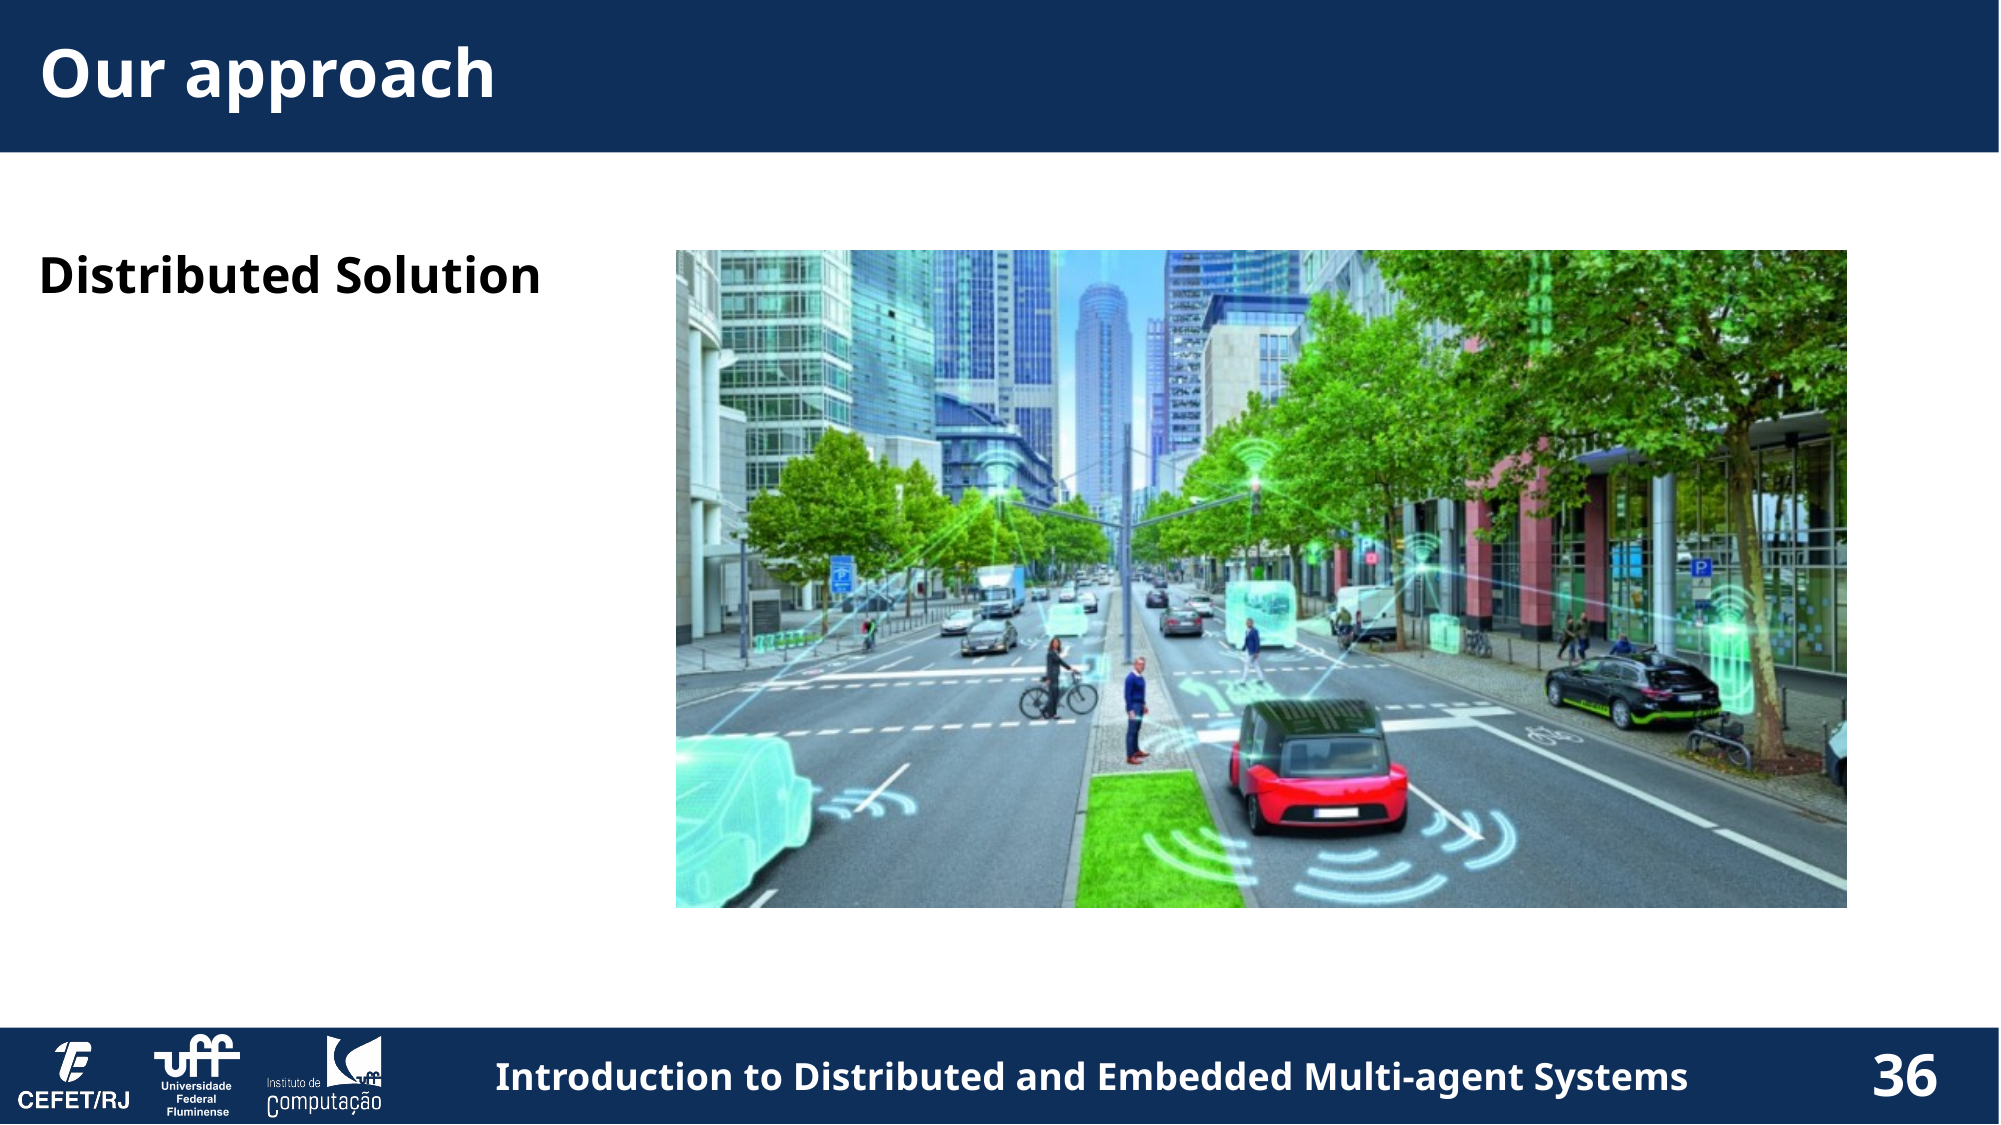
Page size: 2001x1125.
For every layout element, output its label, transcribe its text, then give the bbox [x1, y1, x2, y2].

picture [153, 1033, 241, 1121]
picture [676, 250, 1847, 908]
text_box Our approach [25, 23, 1998, 116]
picture [18, 1021, 129, 1125]
picture [265, 1033, 383, 1118]
text_box Distributed Solution [23, 236, 675, 491]
